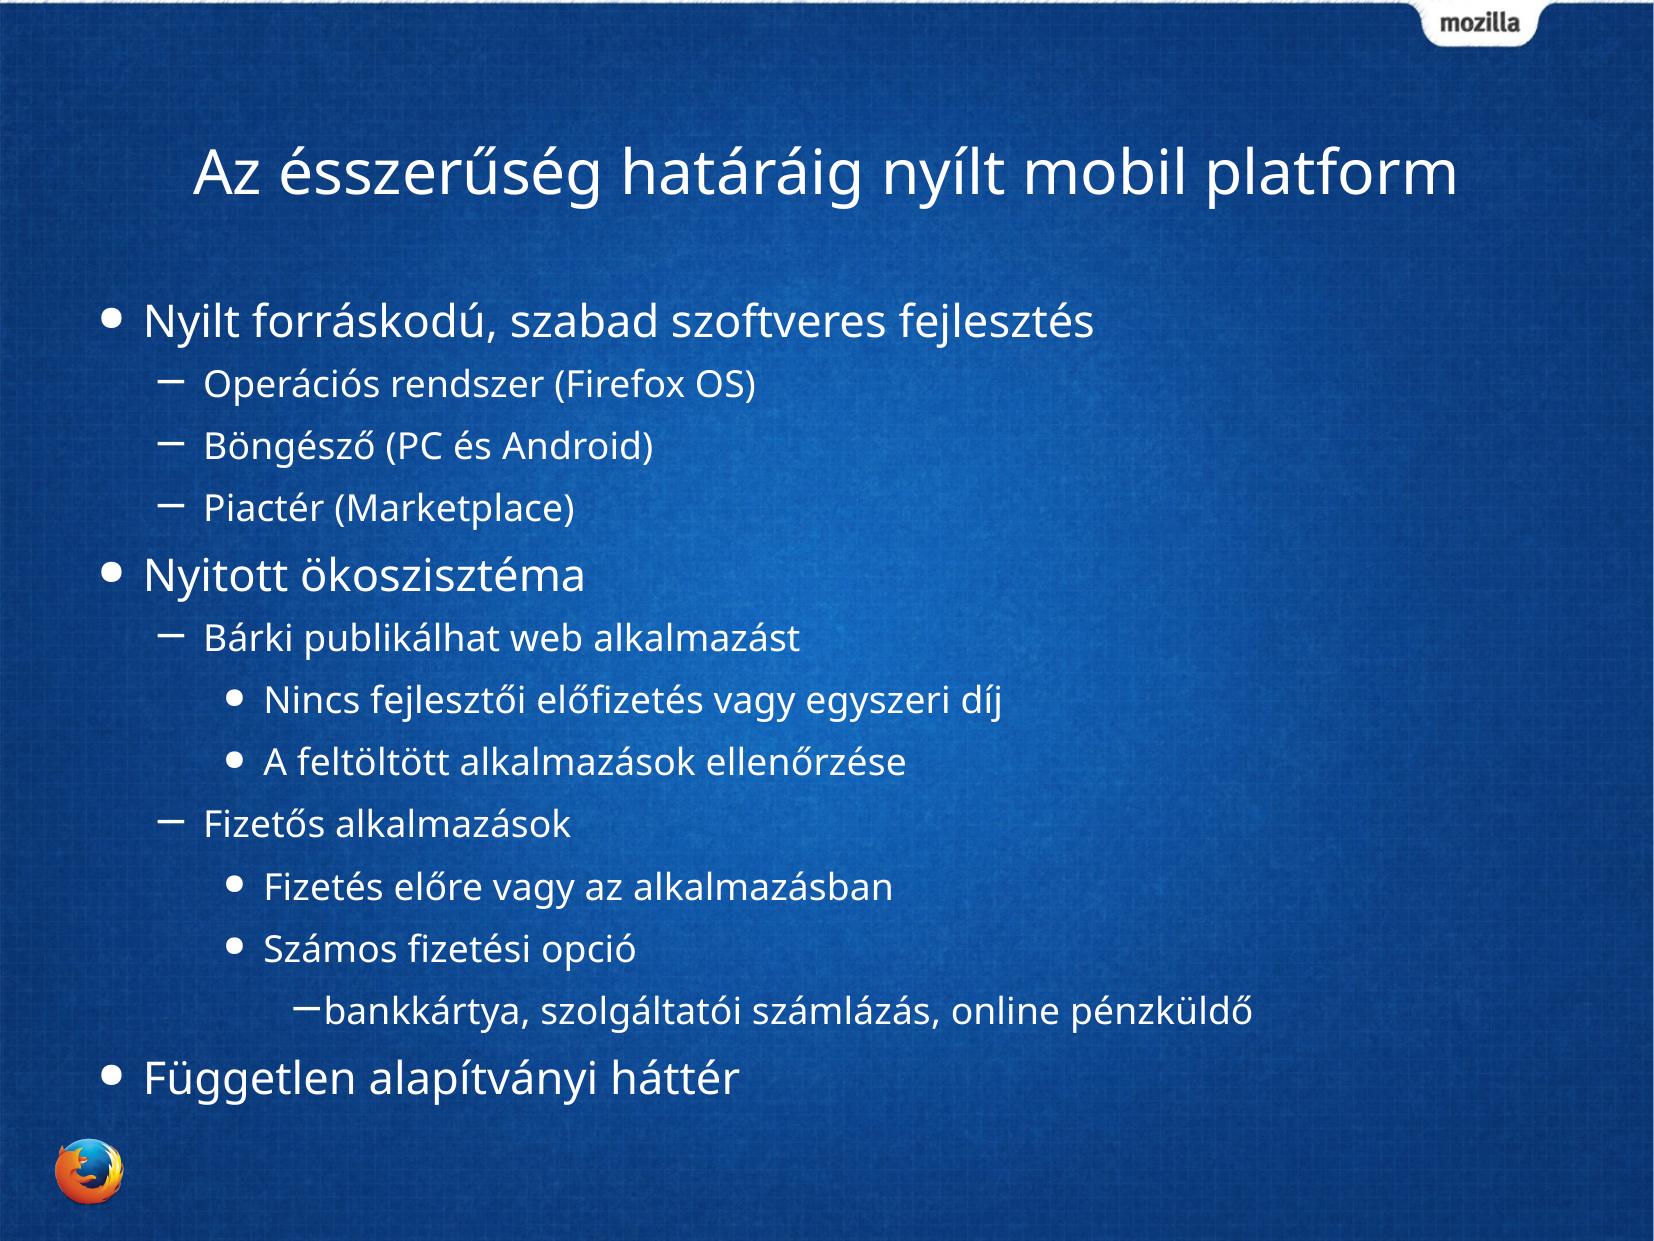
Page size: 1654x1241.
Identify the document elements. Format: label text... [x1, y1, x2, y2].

picture [0, 0, 1654, 1241]
list Nyilt forráskodú, szabad szoftveres fejlesztés Operációs rendszer (Firefox OS) Böngésző (PC és Android) Piactér (Marketplace) Nyitott ökoszisztéma Bárki publikálhat web alkalmazást Nincs fejlesztői előfizetés vagy egyszeri díj A feltöltött alkalmazások ellenőrzése Fizetős alkalmazások Fizetés előre vagy az alkalmazásban Számos fizetési opció bankkártya, szolgáltatói számlázás, online pénzküldő Független alapítványi háttér [82, 289, 1571, 1108]
title Az ésszerűség határáig nyílt mobil platform [82, 14, 1571, 289]
